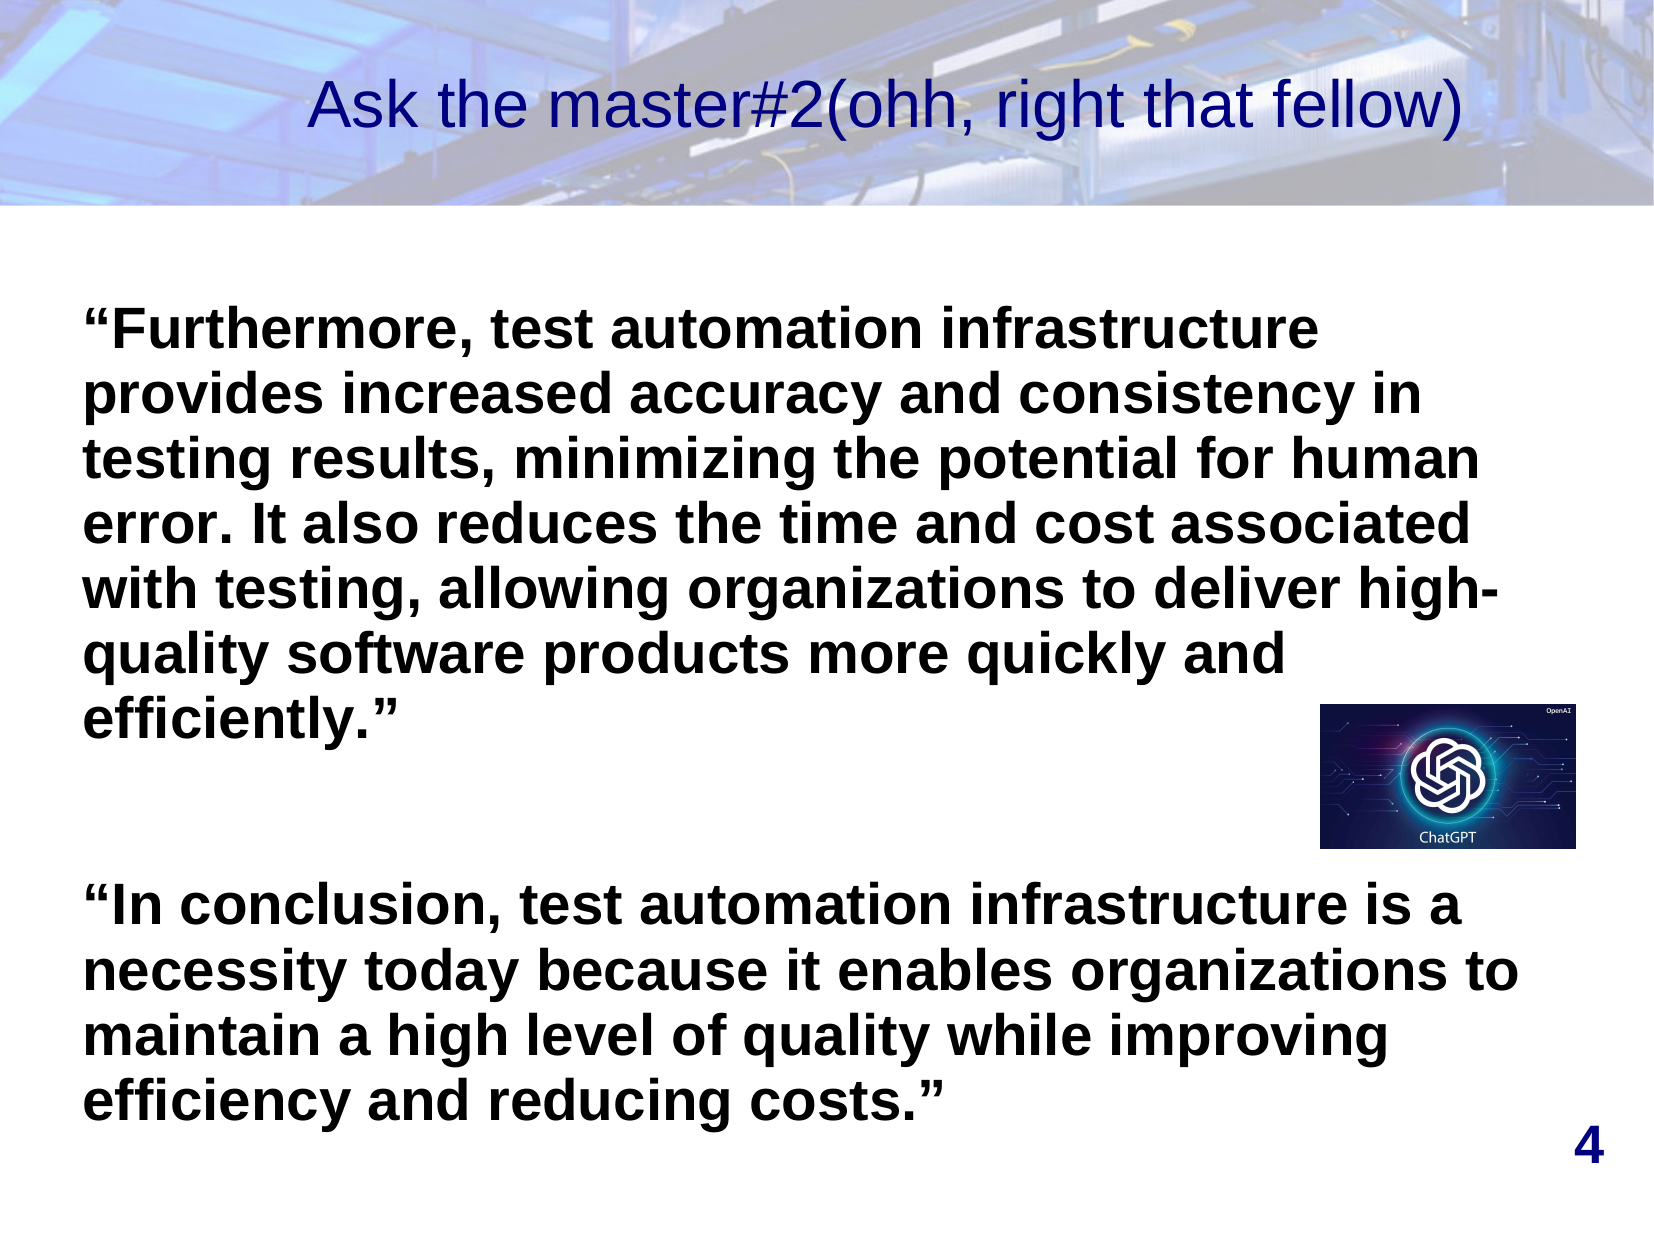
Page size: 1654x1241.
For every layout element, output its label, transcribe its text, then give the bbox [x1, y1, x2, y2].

title Ask the master#2(ohh, right that fellow) [0, 0, 1485, 208]
picture [0, 0, 1654, 1241]
subtitle “Furthermore, test automation infrastructure provides increased accuracy and consistency in testing results, minimizing the potential for human error. It also reduces the time and cost associated with testing, allowing organizations to deliver high-quality software products more quickly and efficiently.” “In conclusion, test automation infrastructure is a necessity today because it enables organizations to maintain a high level of quality while improving efficiency and reducing costs.” [82, 215, 1560, 1230]
text_box 4 [1559, 1104, 1629, 1241]
